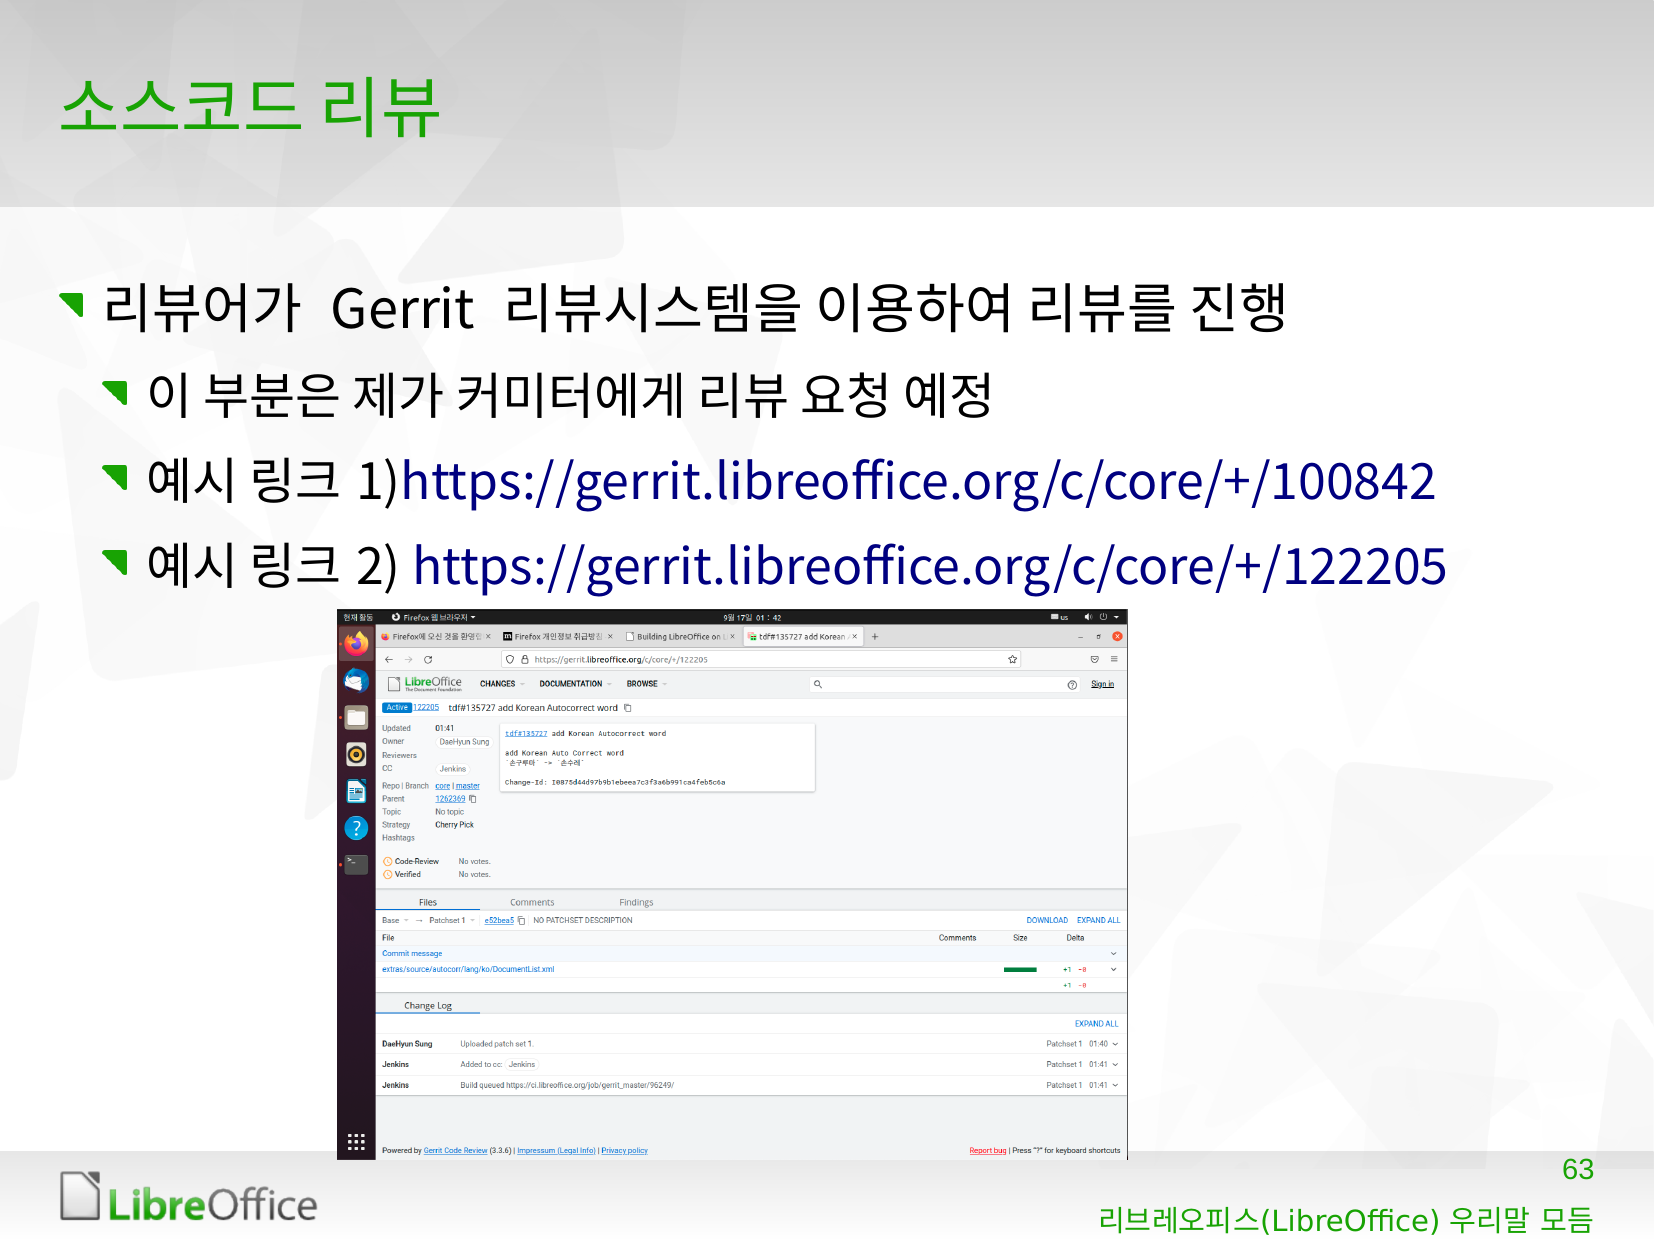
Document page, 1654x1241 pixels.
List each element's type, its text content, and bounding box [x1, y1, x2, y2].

list 리뷰어가 Gerrit 리뷰시스템을 이용하여 리뷰를 진행 이 부분은 제가 커미터에게 리뷰 요청 예정 예시 링크1)https://gerrit.libreoffice.org/c/core/+/100842 예시 링크2) https://gerrit.libreoffice.org/c/core/+/122205 [59, 265, 1595, 986]
title 소스코드 리뷰 [59, 29, 1595, 178]
picture [0, 0, 783, 931]
picture [41, 548, 1654, 1240]
